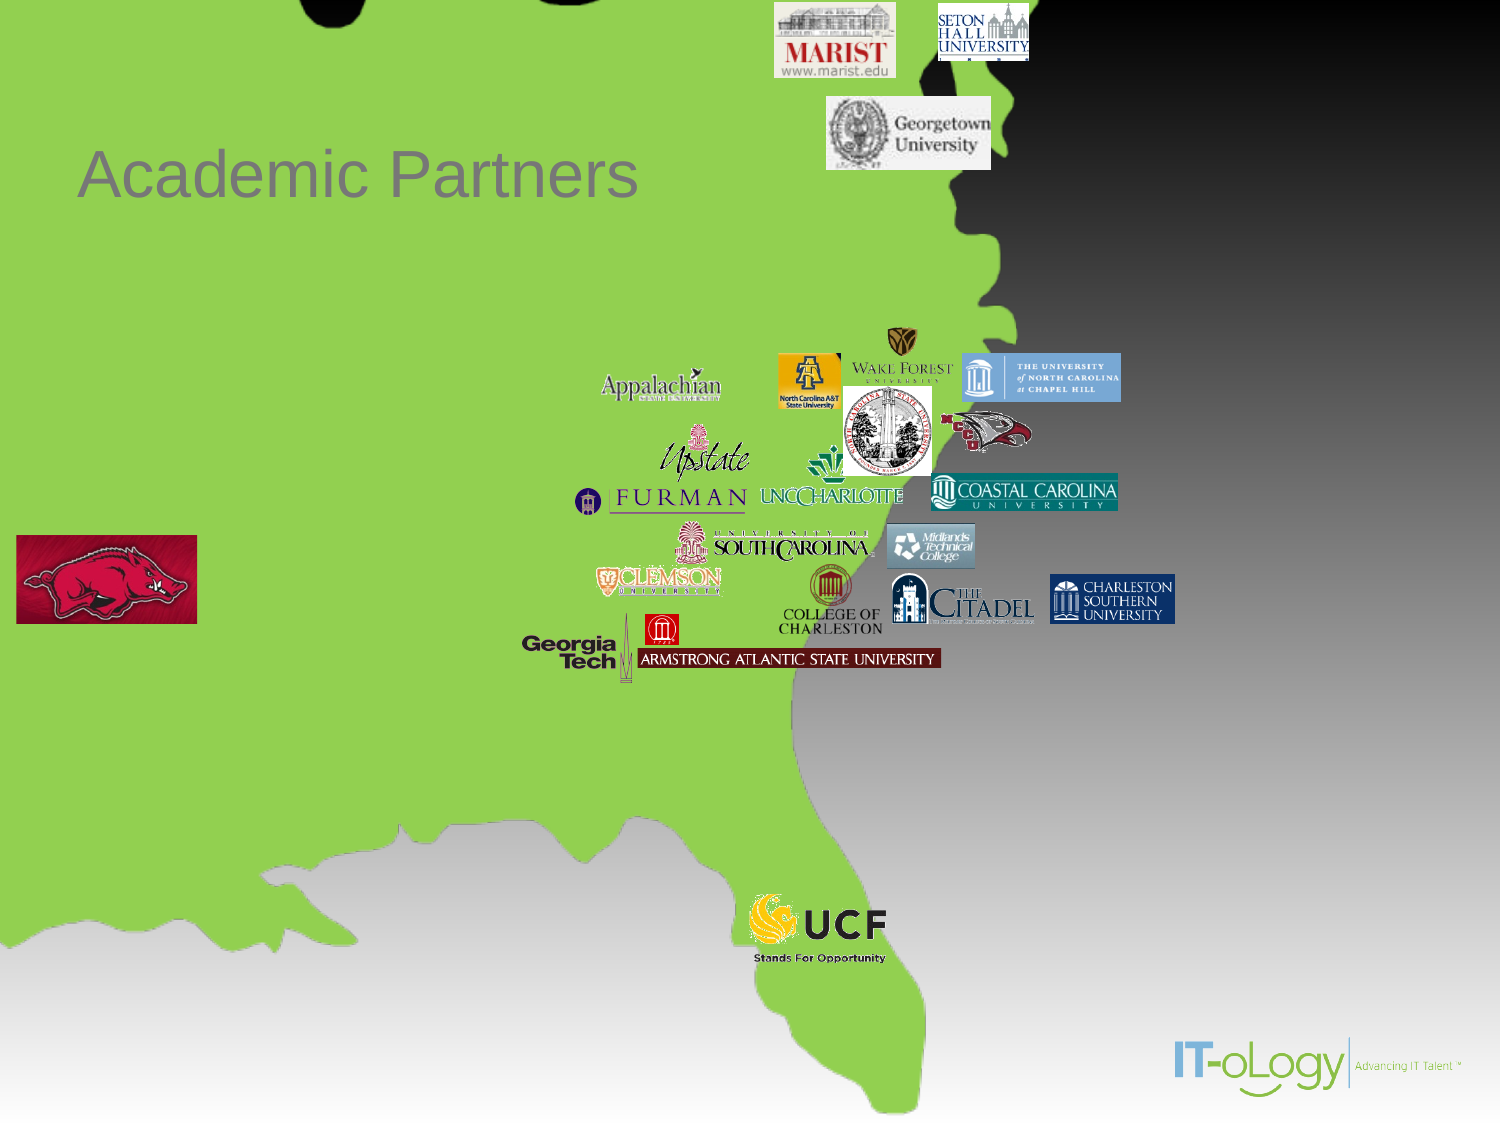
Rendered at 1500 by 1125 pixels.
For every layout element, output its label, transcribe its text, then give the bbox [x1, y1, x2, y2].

picture [0, 0, 1461, 1125]
text_box Academic Partners [62, 123, 708, 219]
